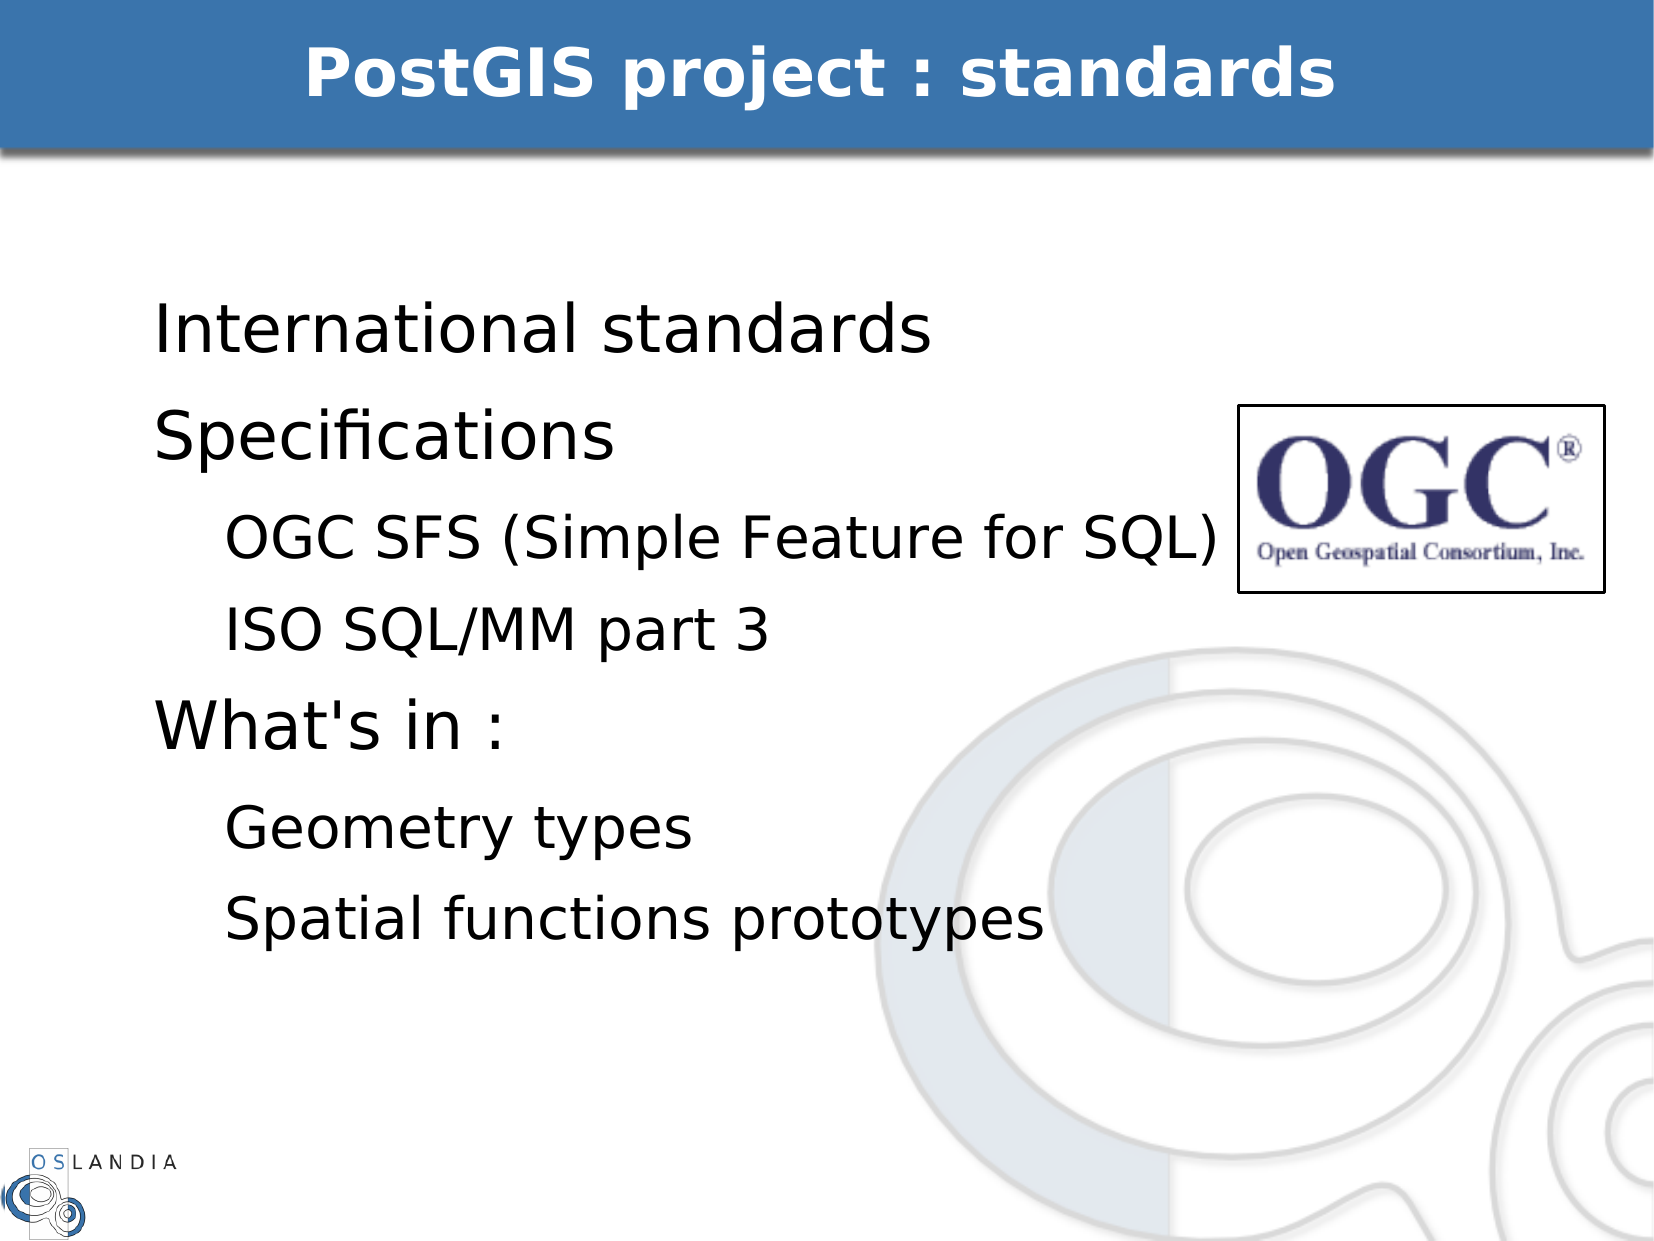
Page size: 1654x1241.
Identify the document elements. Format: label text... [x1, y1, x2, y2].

picture [0, 0, 1654, 1241]
title PostGIS project : standards [76, 0, 1565, 148]
list International standards Specifications OGC SFS (Simple Feature for SQL) ISO SQL/MM part 3 What's in : Geometry types Spatial functions prototypes [82, 290, 1571, 1109]
